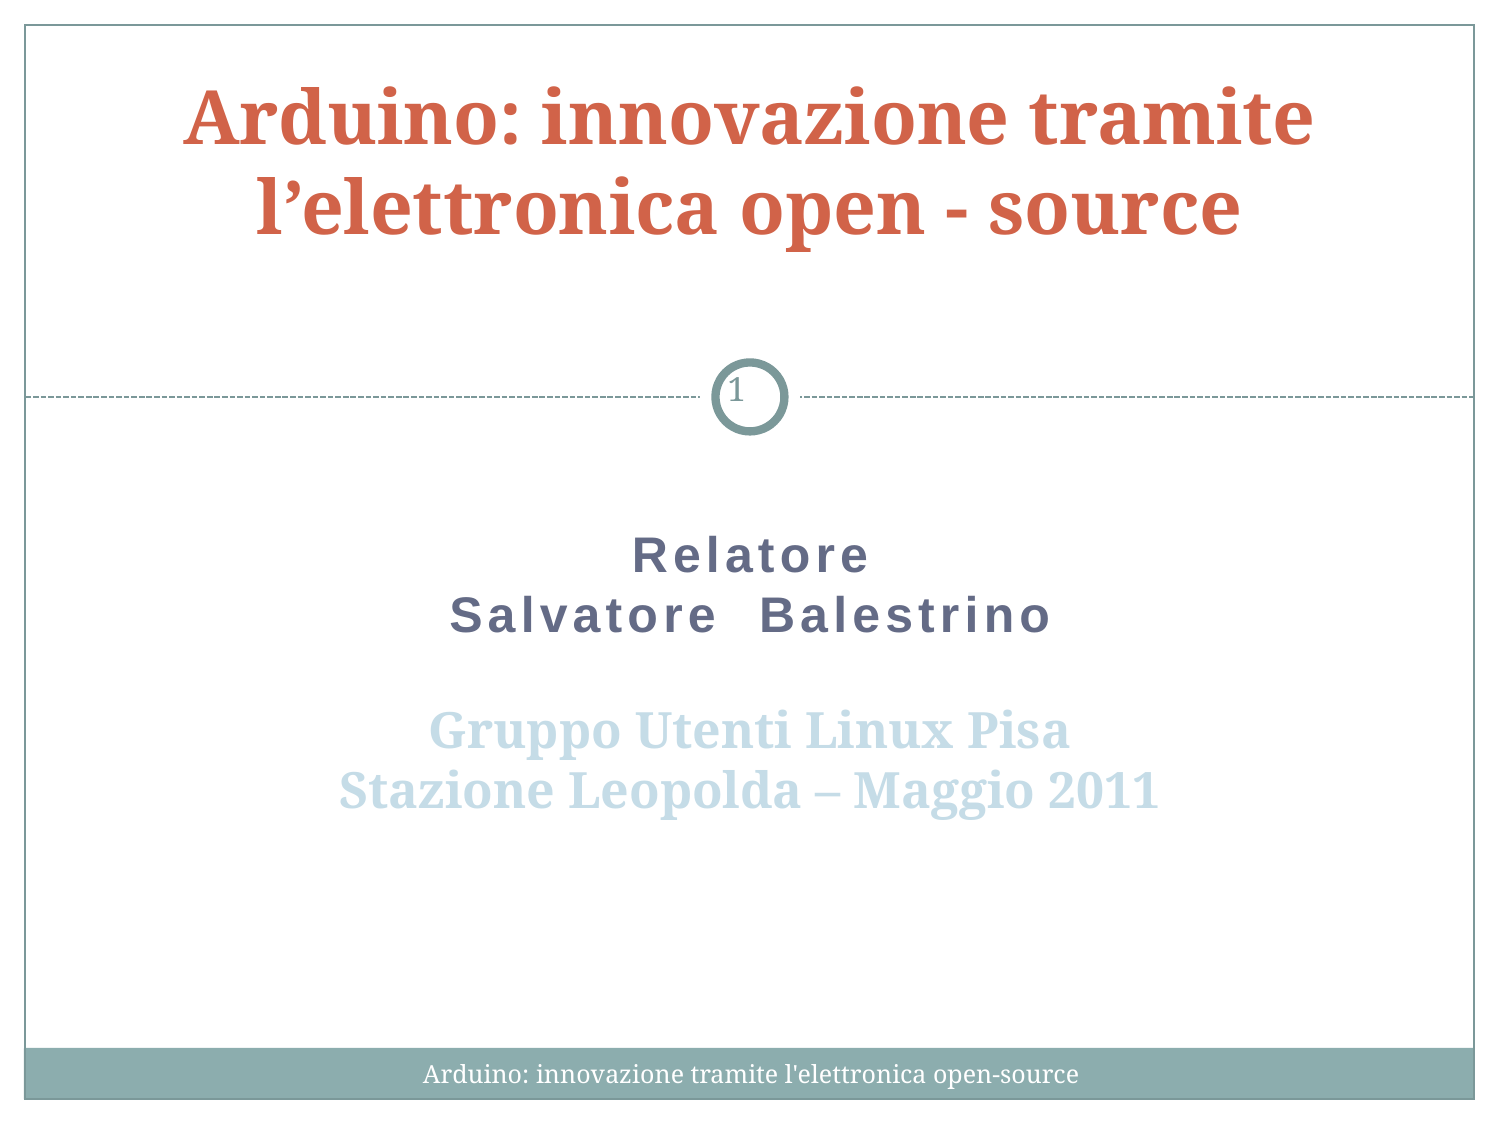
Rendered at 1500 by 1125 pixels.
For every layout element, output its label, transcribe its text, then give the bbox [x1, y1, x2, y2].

title Arduino: innovazione tramite l’elettronica open - source [112, 62, 1388, 293]
subtitle Relatore Salvatore Balestrino [225, 515, 1275, 680]
slide_number <numero> [712, 360, 788, 434]
text_box Gruppo Utenti Linux Pisa Stazione Leopolda – Maggio 2011 [117, 691, 1383, 827]
footer Arduino: innovazione tramite l'elettronica open-source [50, 1051, 1454, 1112]
